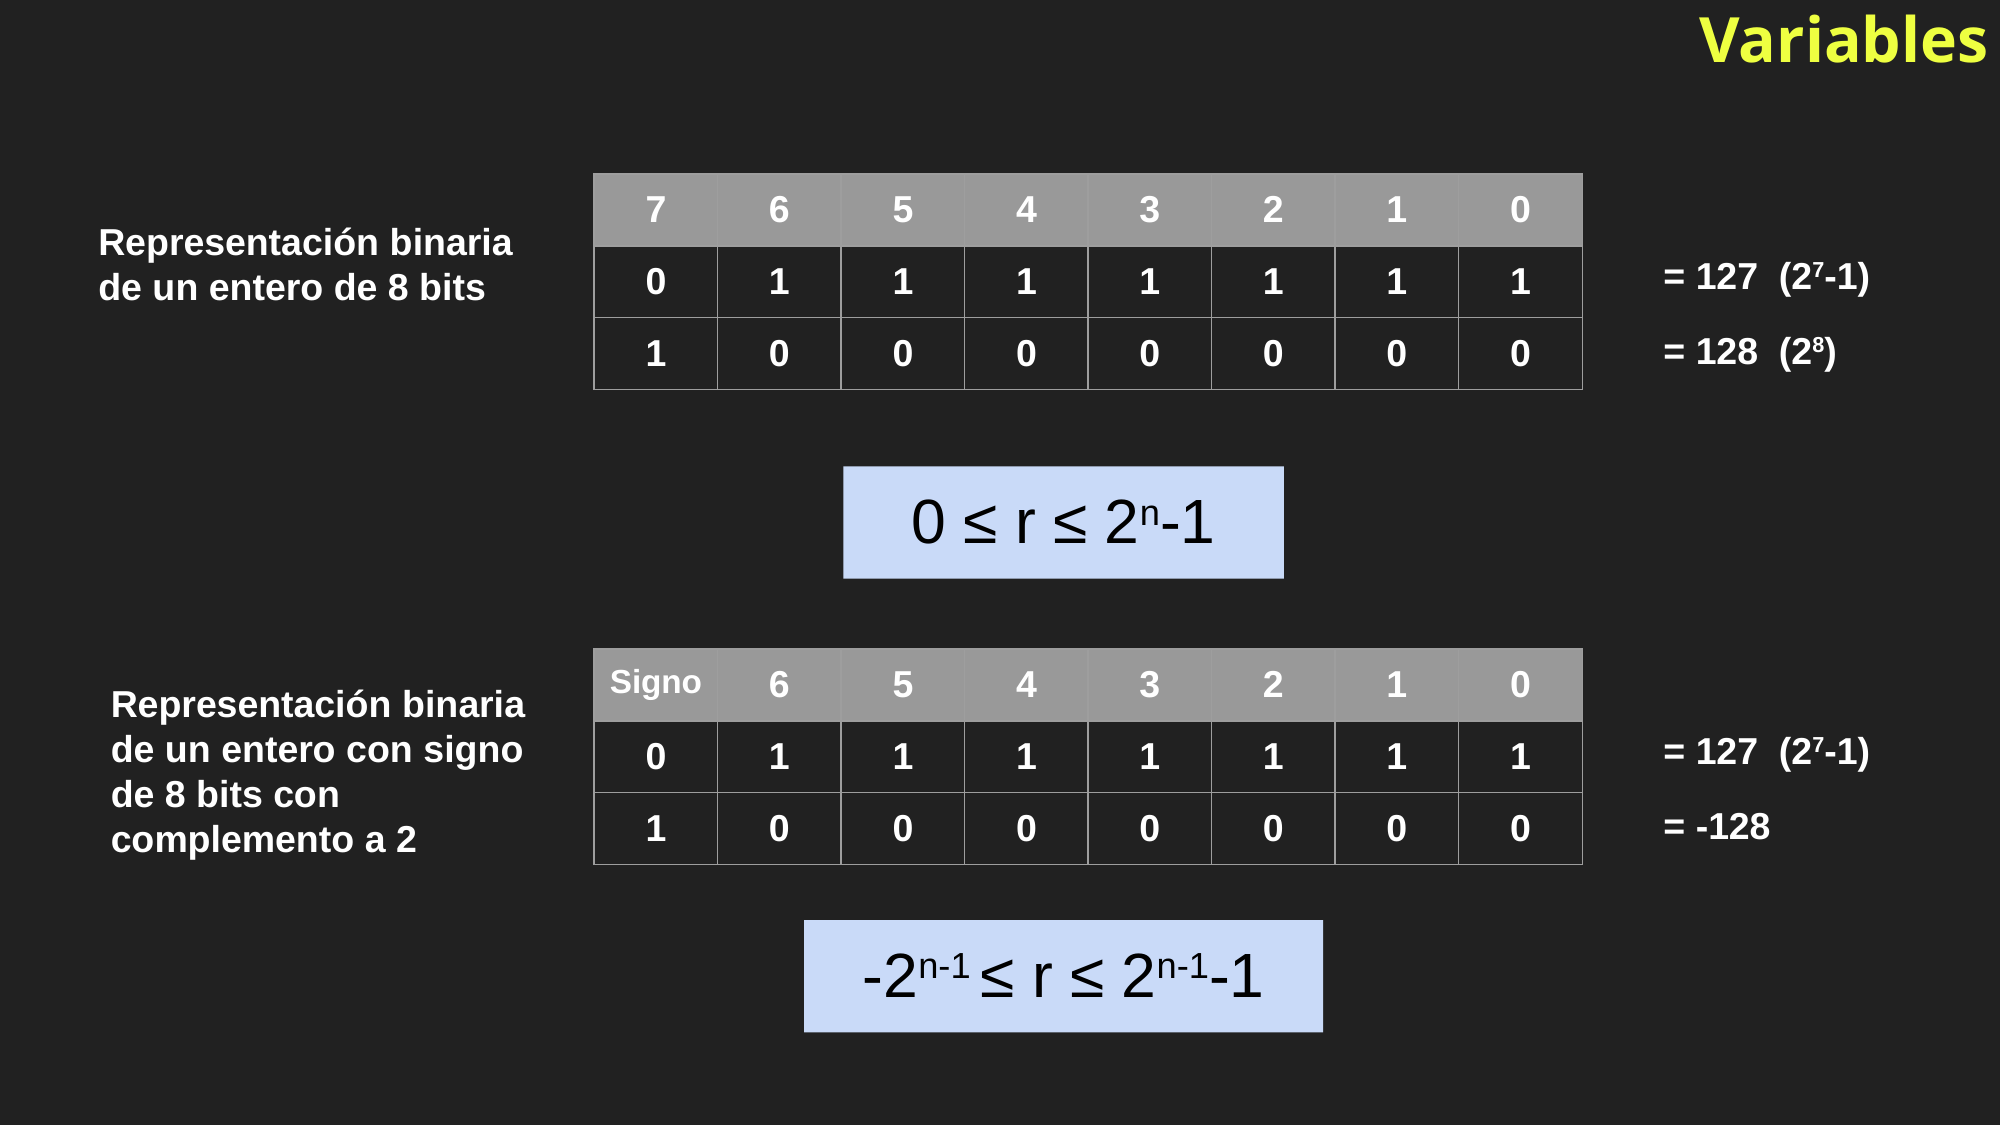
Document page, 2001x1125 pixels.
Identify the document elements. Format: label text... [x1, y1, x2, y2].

table_cell 0 [1459, 793, 1582, 864]
table_header Signo [595, 650, 717, 720]
table_header 4 [965, 175, 1087, 245]
table_cell 1 [1089, 247, 1211, 317]
table_cell 1 [965, 722, 1087, 792]
table_cell 0 [1212, 793, 1334, 864]
table_header 6 [718, 175, 840, 245]
table_cell 0 [965, 318, 1087, 389]
table_cell 1 [595, 318, 717, 389]
table_cell 0 [842, 793, 964, 864]
table_header 3 [1089, 175, 1211, 245]
table_cell 0 [1336, 318, 1458, 389]
table_header 5 [842, 650, 964, 720]
text_box = -128 [1648, 786, 1955, 866]
table_cell 1 [1336, 722, 1458, 792]
table_header 3 [1089, 650, 1211, 720]
text_box Representación binaria de un entero con signo de 8 bits con complemento a 2 [95, 665, 586, 787]
text_box Representación binaria de un entero de 8 bits [83, 202, 574, 325]
table_cell 0 [718, 318, 840, 389]
table_cell 1 [842, 247, 964, 317]
table_header 2 [1212, 650, 1334, 720]
table_cell 1 [1459, 722, 1582, 792]
table_cell 0 [1459, 318, 1582, 389]
table_cell 0 [1212, 318, 1334, 389]
table_cell 0 [1336, 793, 1458, 864]
text_box -2n-1 ≤ r ≤ 2n-1-1 [804, 920, 1324, 1033]
table_cell 1 [1459, 247, 1582, 317]
table_cell 1 [718, 247, 840, 317]
table_cell 0 [1089, 318, 1211, 389]
table_cell 1 [595, 793, 717, 864]
text_box = 127 (27-1) [1648, 236, 1955, 311]
text_box 0 ≤ r ≤ 2n-1 [843, 466, 1284, 579]
table_cell 0 [842, 318, 964, 389]
table_cell 1 [1336, 247, 1458, 317]
table_cell 1 [1212, 722, 1334, 792]
table_header 7 [595, 175, 717, 245]
table_header 2 [1212, 175, 1334, 245]
table_cell 0 [1089, 793, 1211, 864]
table_cell 0 [595, 722, 717, 792]
table_header 4 [965, 650, 1087, 720]
table_cell 0 [595, 247, 717, 317]
table_cell 1 [1212, 247, 1334, 317]
table_cell 1 [842, 722, 964, 792]
text_box = 128 (28) [1648, 311, 1955, 391]
table_cell 1 [1089, 722, 1211, 792]
table_cell 0 [965, 793, 1087, 864]
table_header 6 [718, 650, 840, 720]
table_header 5 [842, 175, 964, 245]
table_cell 0 [718, 793, 840, 864]
title Variables [438, 19, 1989, 132]
table_header 0 [1459, 650, 1582, 720]
table_header 0 [1459, 175, 1582, 245]
table_cell 1 [718, 722, 840, 792]
table_cell 1 [965, 247, 1087, 317]
table_header 1 [1336, 650, 1458, 720]
table_header 1 [1336, 175, 1458, 245]
text_box = 127 (27-1) [1648, 711, 1955, 786]
